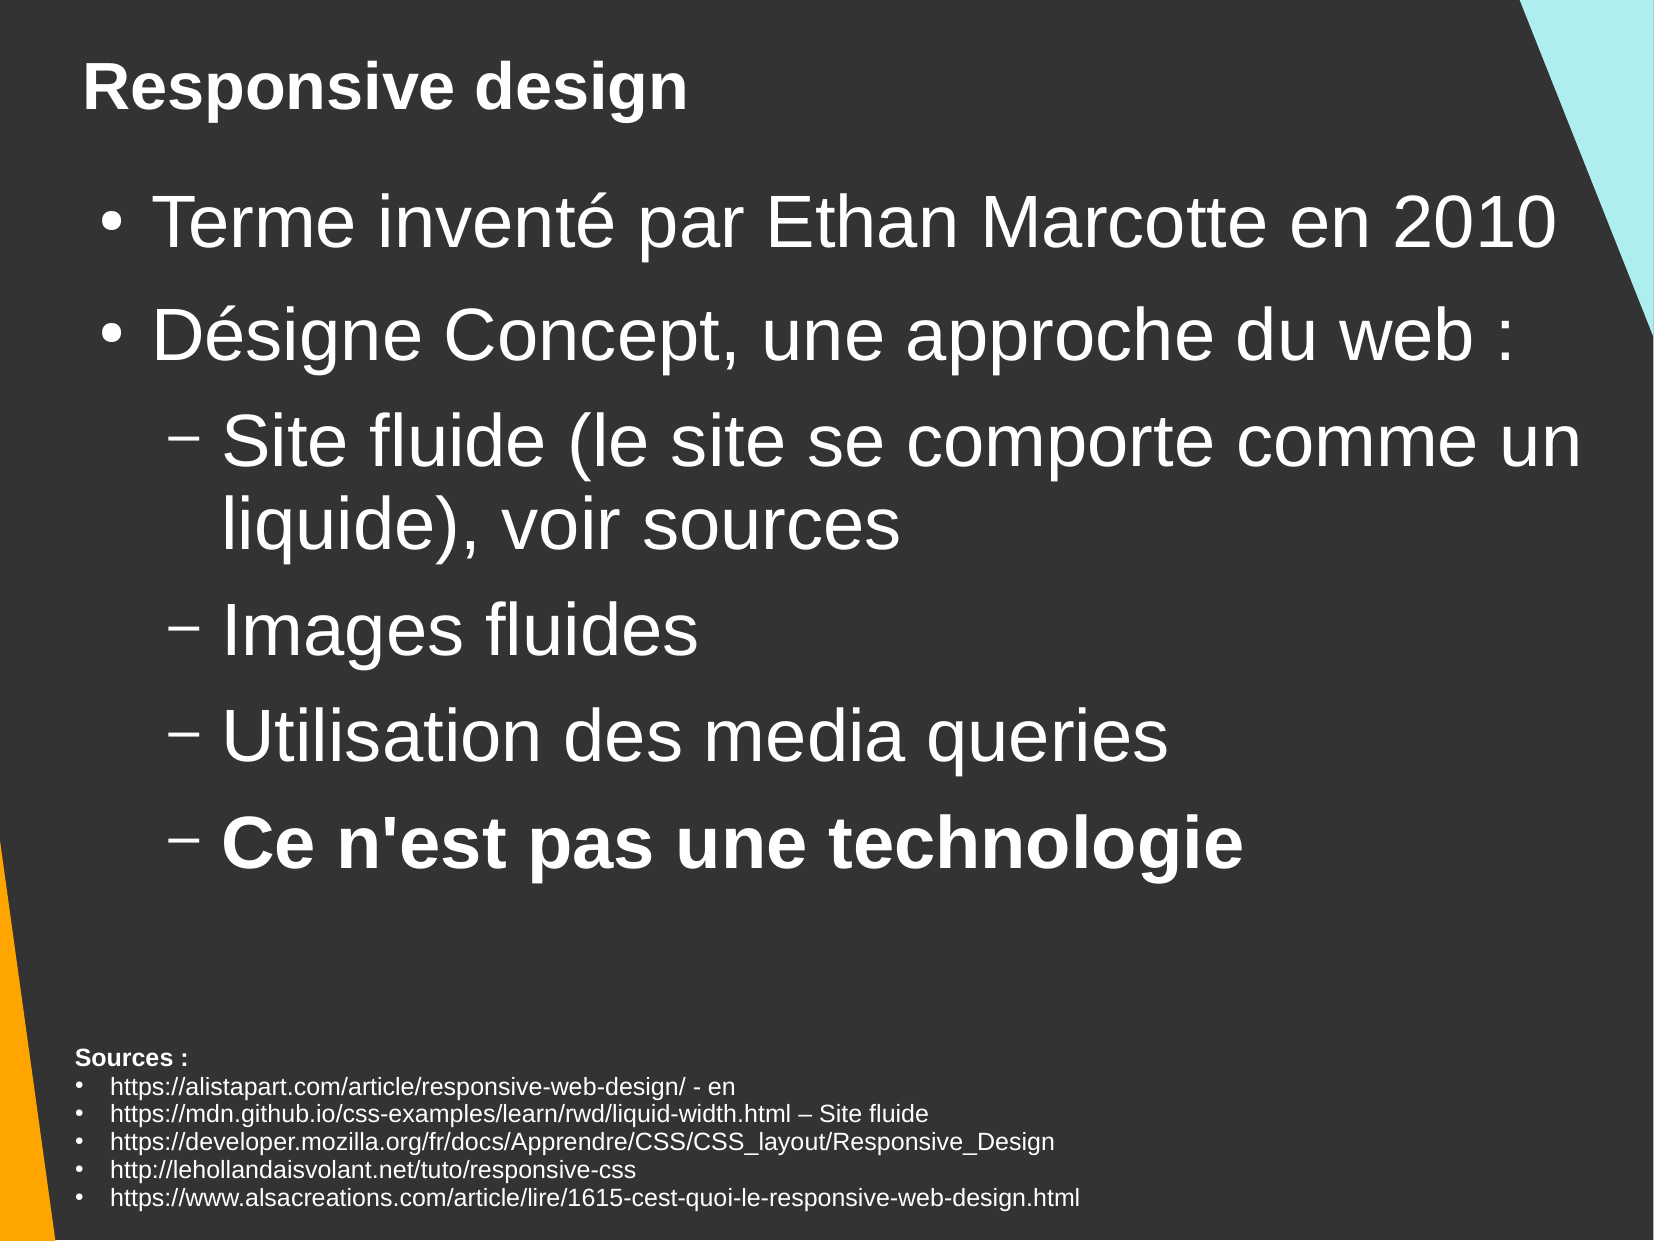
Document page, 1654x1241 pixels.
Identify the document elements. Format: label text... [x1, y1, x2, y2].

text_box Sources : https://alistapart.com/article/responsive-web-design/ - en https://mdn.github.io/css-examples/learn/rwd/liquid-width.html – Site fluide https://developer.mozilla.org/fr/docs/Apprendre/CSS/CSS_layout/Responsive_Design http://lehollandaisvolant.net/tuto/responsive-css https://www.alsacreations.com/article/lire/1615-cest-quoi-le-responsive-web-design.html [60, 1036, 1546, 1241]
list Terme inventé par Ethan Marcotte en 2010 Désigne Concept, une approche du web : Site fluide (le site se comporte comme un liquide), voir sources Images fluides Utilisation des media queries Ce n'est pas une technologie [80, 180, 1605, 886]
text_box [1519, 0, 1654, 339]
text_box [0, 840, 56, 1241]
title Responsive design [82, 49, 1571, 152]
